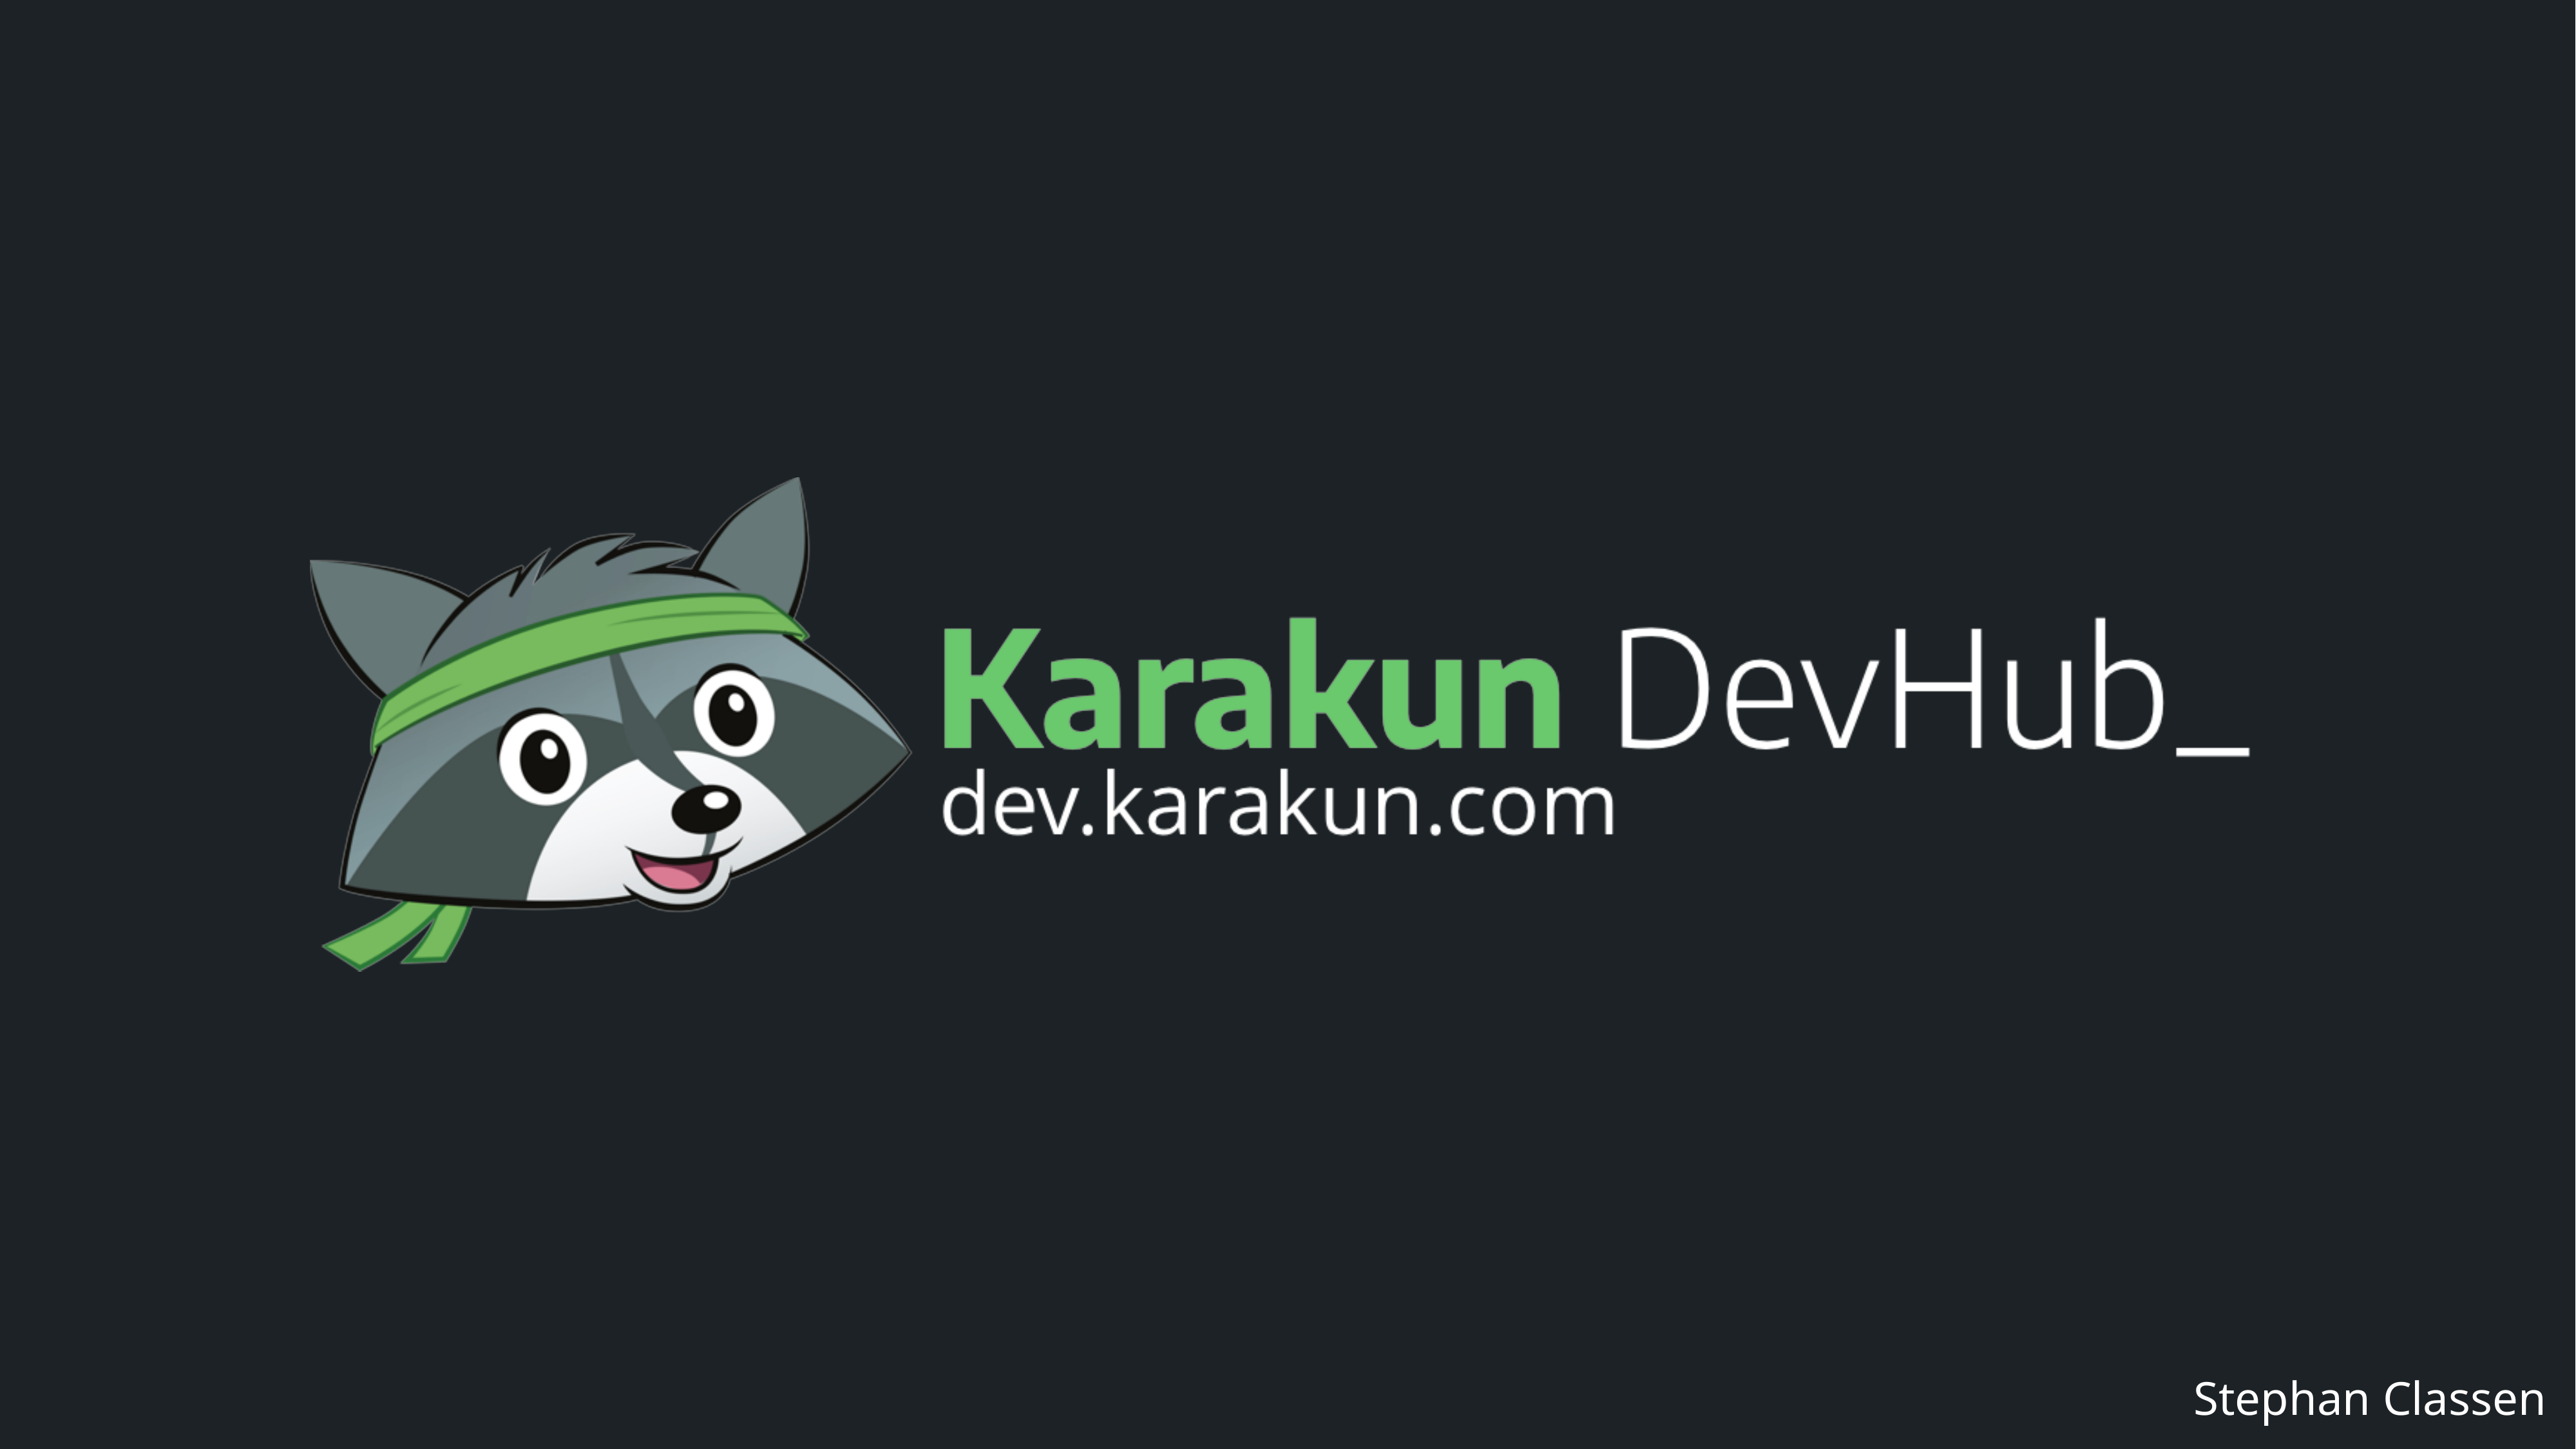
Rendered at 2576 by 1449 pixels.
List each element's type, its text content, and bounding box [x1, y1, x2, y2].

picture [310, 477, 2266, 972]
text_box Stephan Classen [1795, 1361, 2557, 1434]
